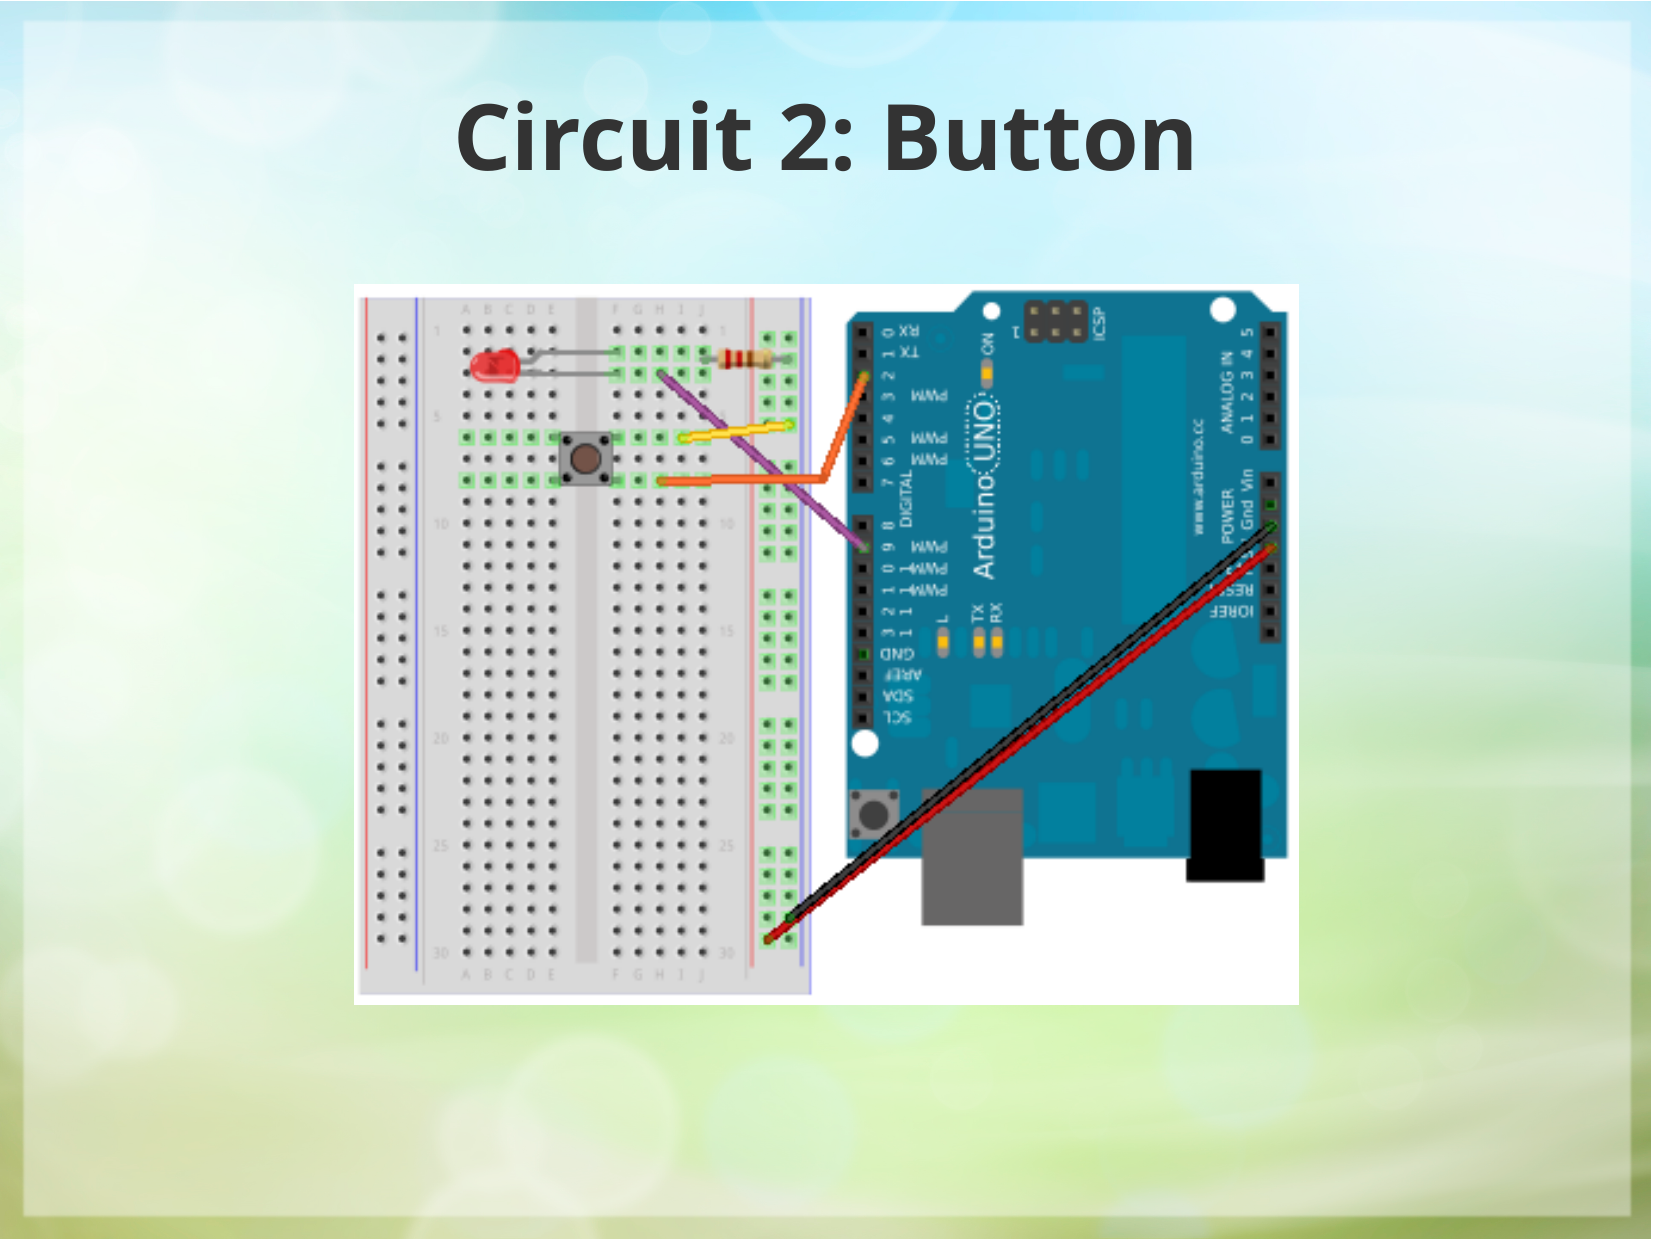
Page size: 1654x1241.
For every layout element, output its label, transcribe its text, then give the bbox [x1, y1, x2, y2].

title Circuit 2: Button [82, 60, 1571, 211]
picture [0, 1, 1651, 1239]
